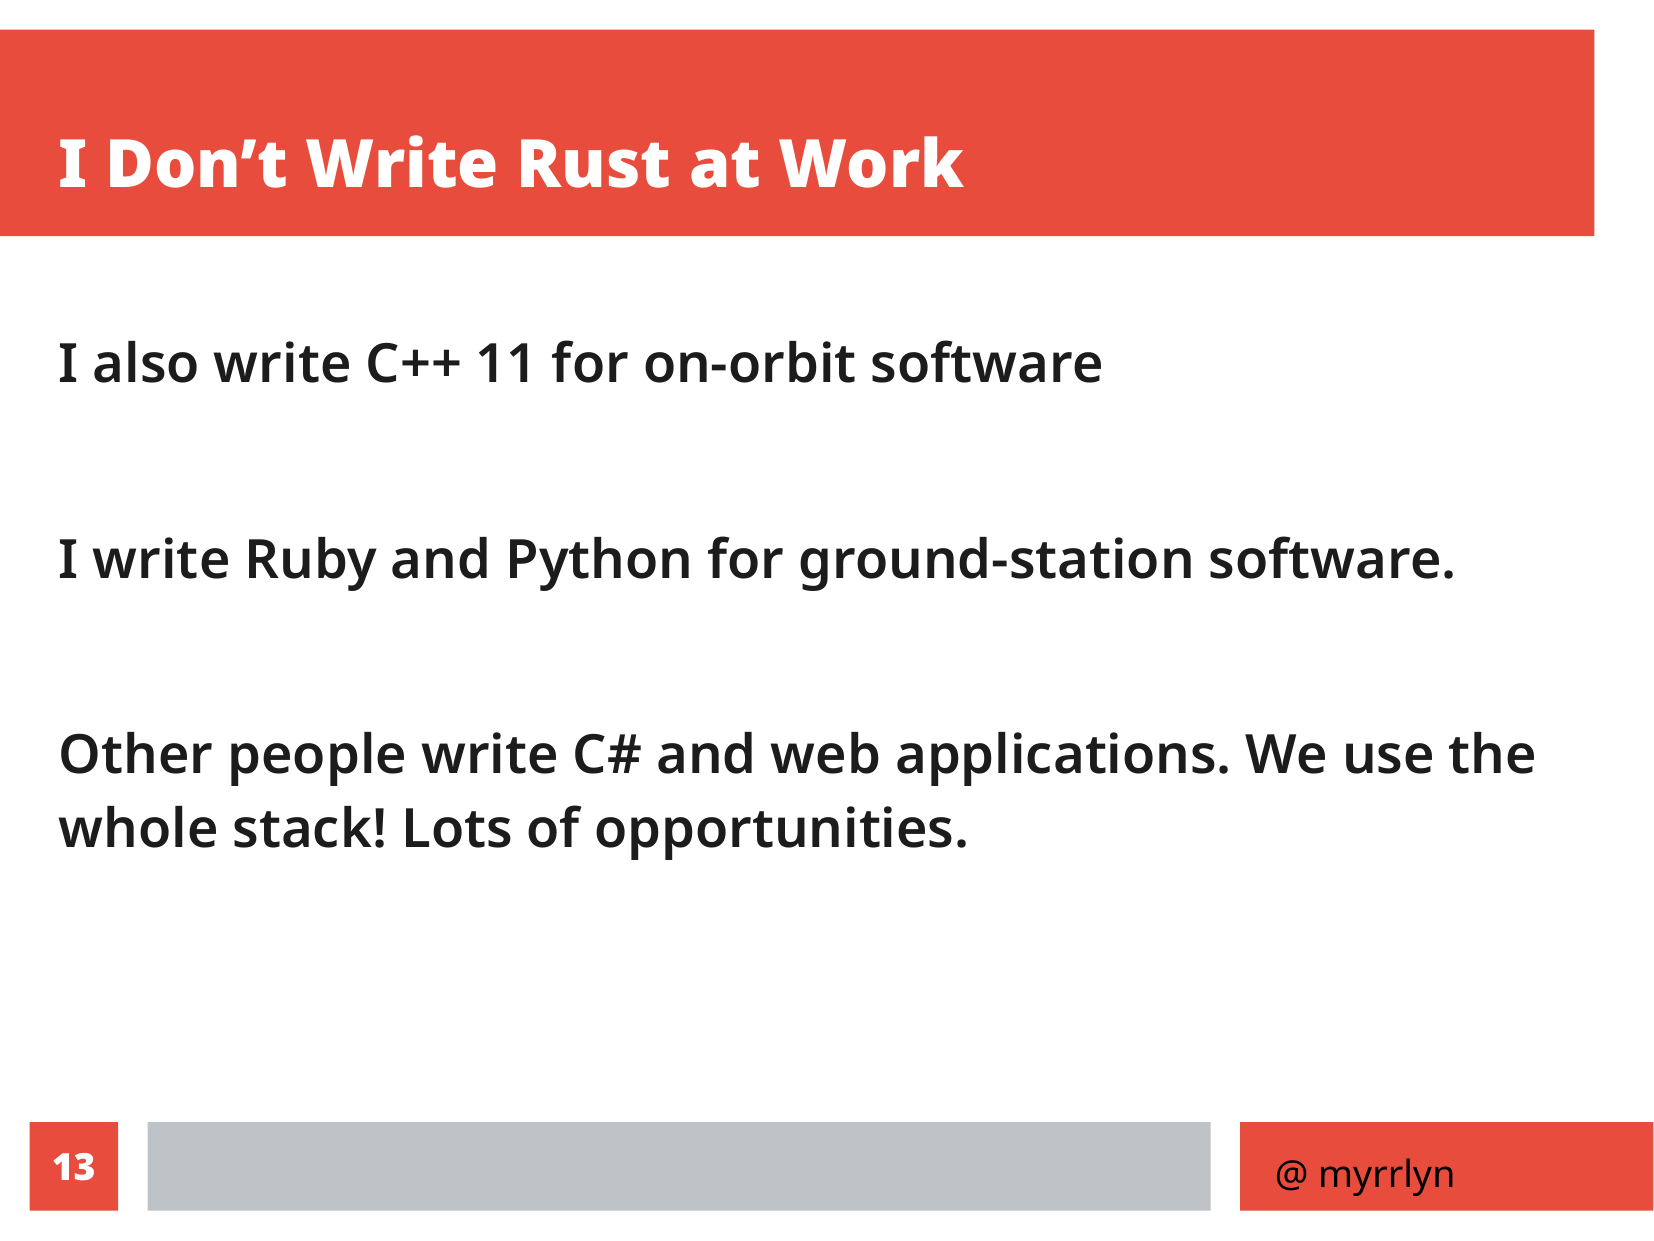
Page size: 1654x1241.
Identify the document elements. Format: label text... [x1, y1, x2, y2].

list I also write C++ 11 for on-orbit software I write Ruby and Python for ground-station software. Other people write C# and web applications. We use the whole stack! Lots of opportunities. [59, 324, 1565, 1093]
text_box @ myrrlyn [1260, 1140, 1636, 1202]
title I Don’t Write Rust at Work [59, 59, 1595, 207]
